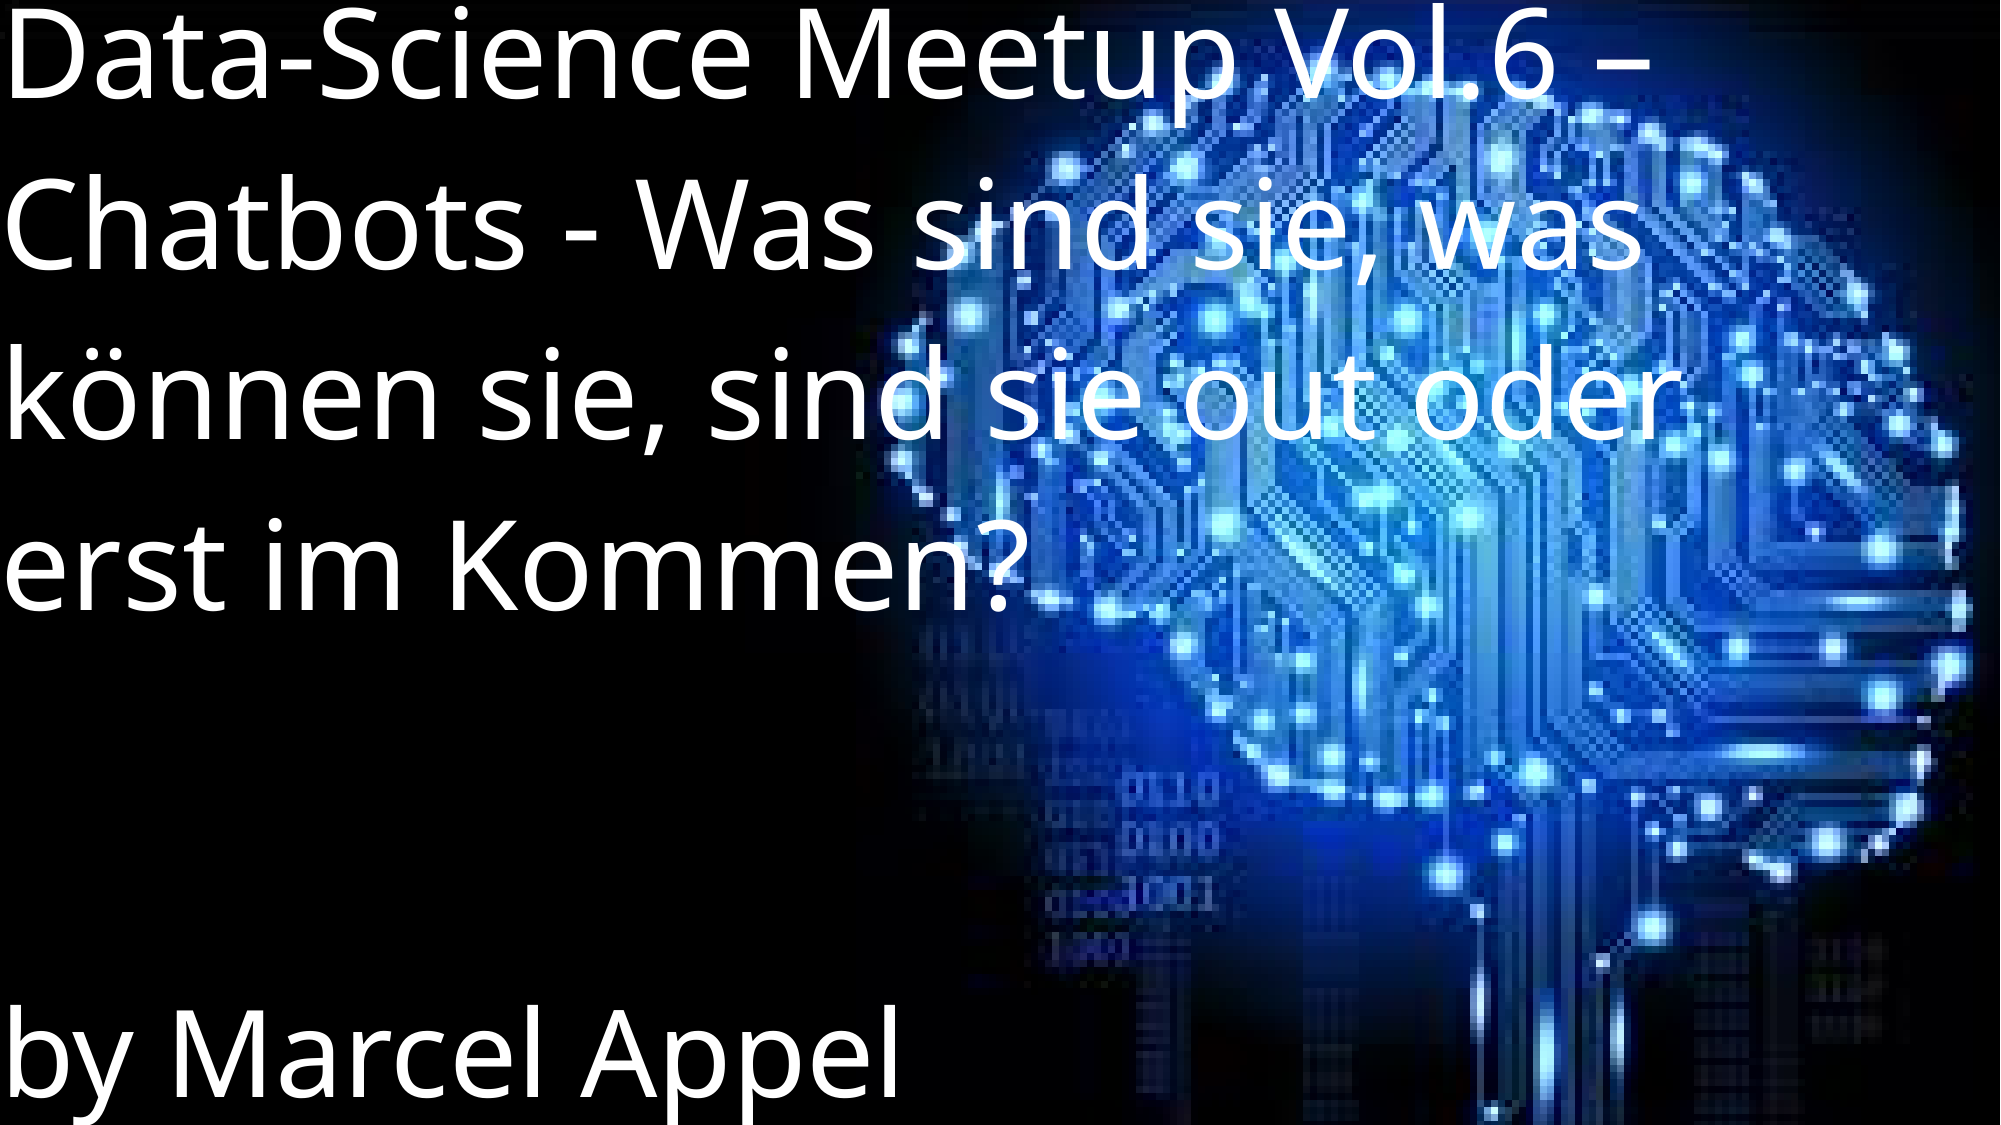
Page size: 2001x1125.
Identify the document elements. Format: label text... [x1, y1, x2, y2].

title by Marcel Appel [0, 960, 1486, 1125]
picture [27, 598, 58, 602]
picture [0, 0, 2000, 1125]
text_box Data-Science Meetup Vol.6 – Chatbots - Was sind sie, was können sie, sind sie out oder erst im Kommen? [0, 15, 1829, 598]
picture [132, 598, 163, 602]
picture [544, 598, 568, 602]
picture [855, 598, 886, 602]
